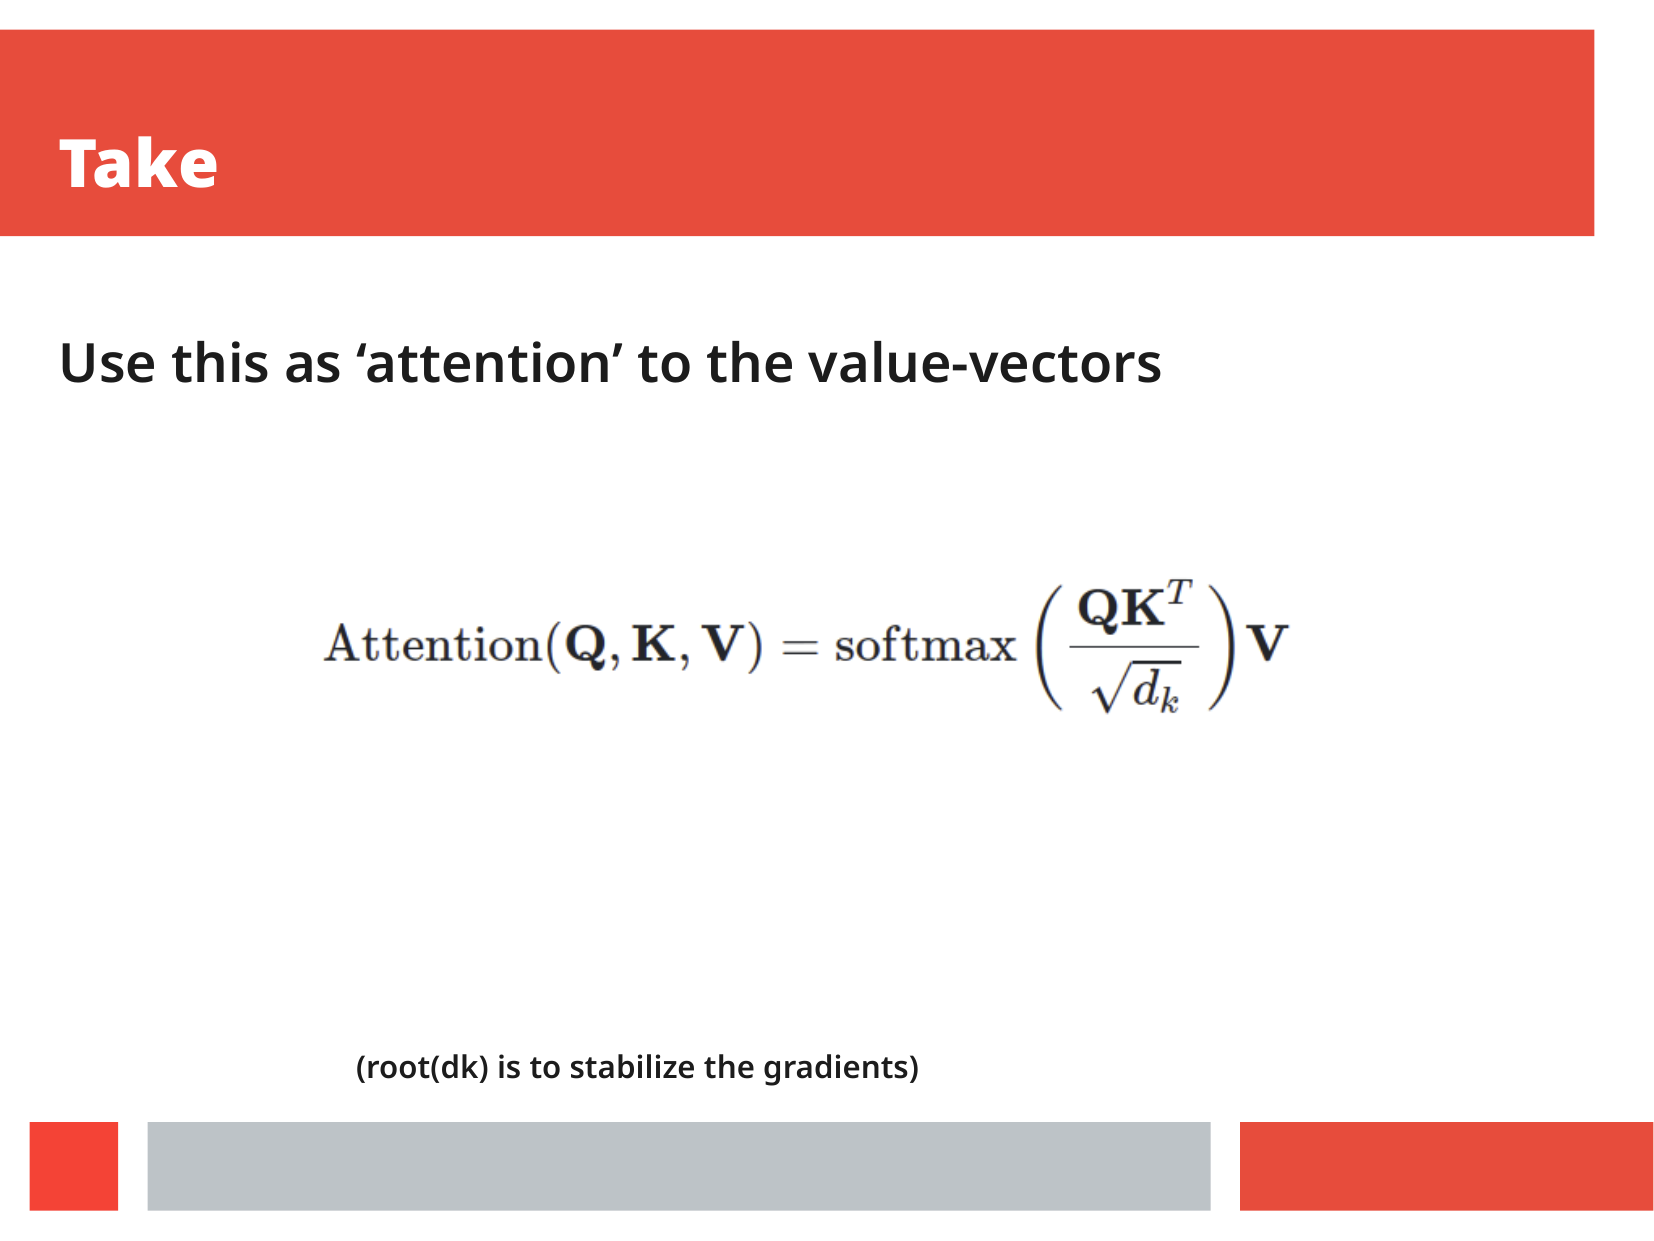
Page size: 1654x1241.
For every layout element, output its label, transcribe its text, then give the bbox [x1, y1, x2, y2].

title Take [59, 59, 1595, 207]
picture [300, 539, 1321, 744]
list Use this as ‘attention’ to the value-vectors (root(dk) is to stabilize the gradients) [59, 324, 1565, 1093]
